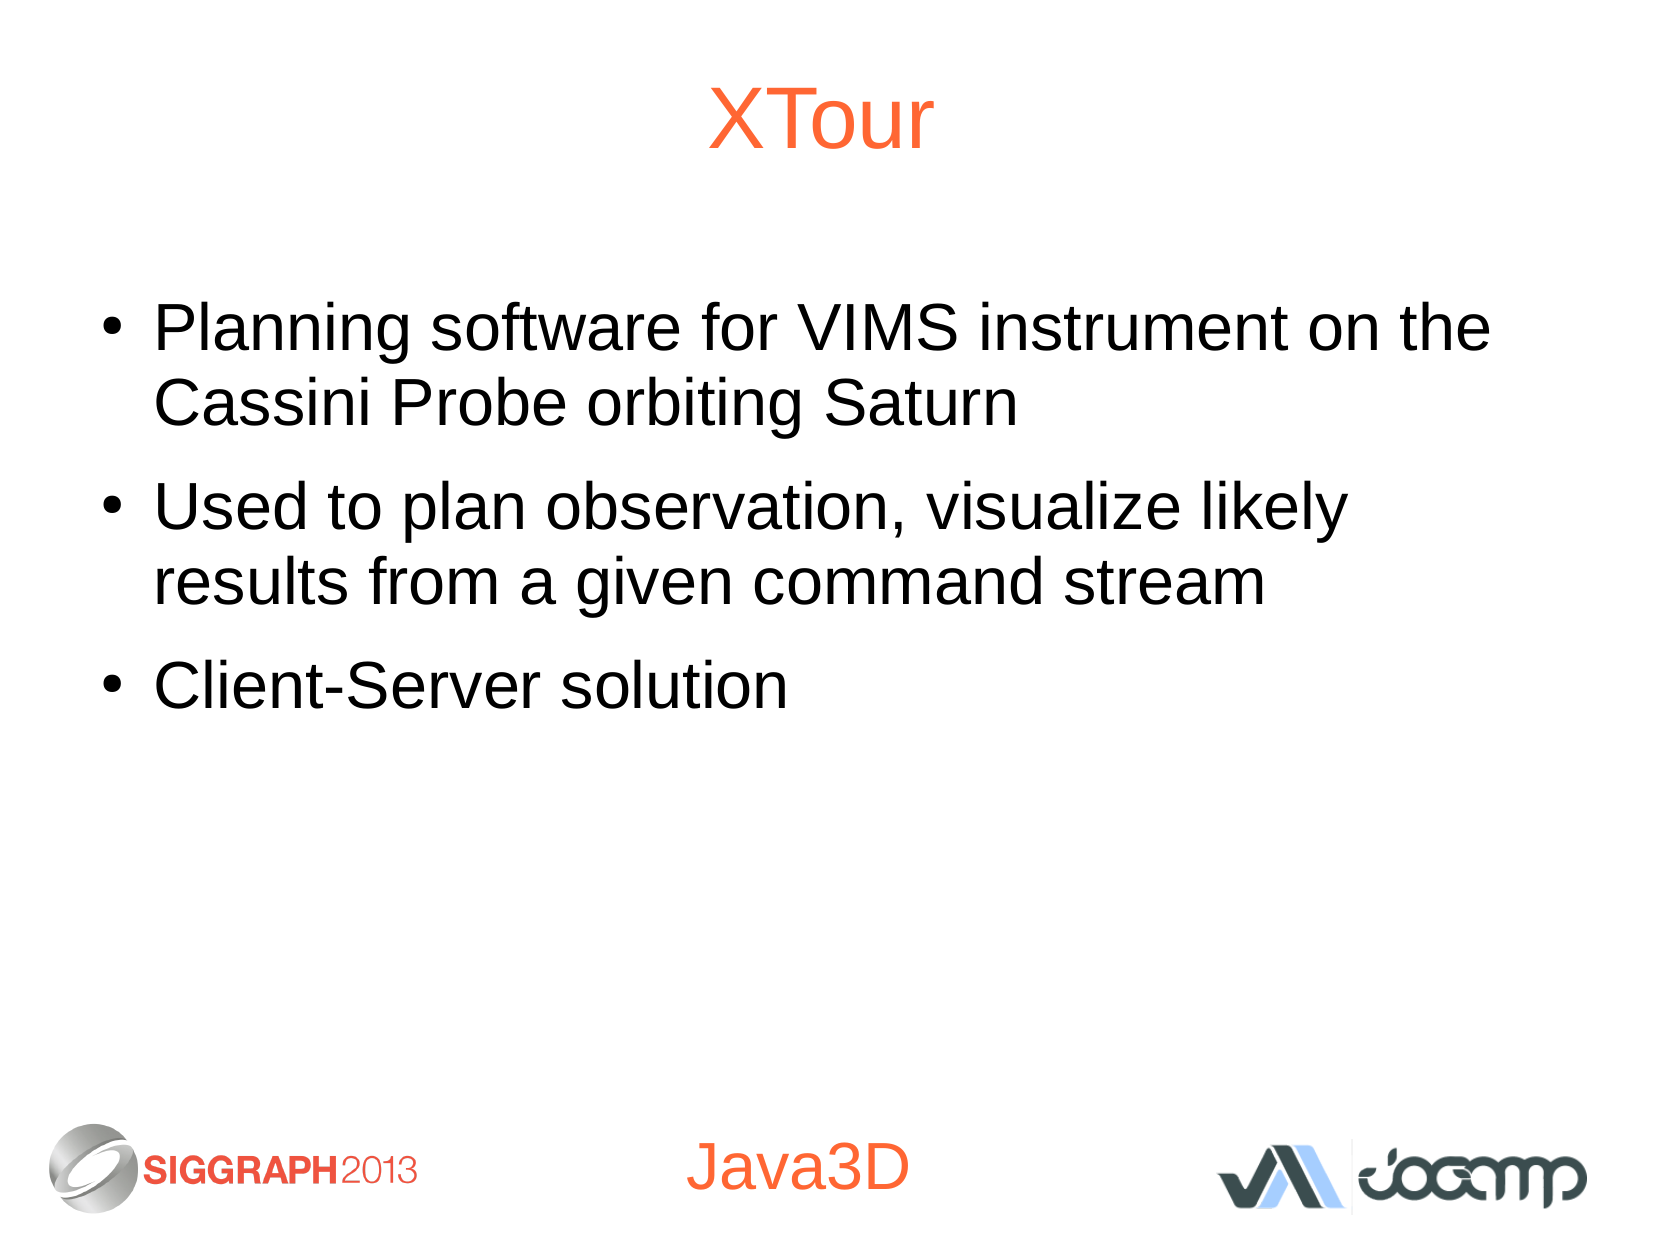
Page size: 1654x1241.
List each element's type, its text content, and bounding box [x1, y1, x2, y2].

picture [1215, 1139, 1587, 1215]
picture [45, 1122, 421, 1215]
list Planning software for VIMS instrument on the Cassini Probe orbiting Saturn Used to plan observation, visualize likely results from a given command stream Client-Server solution [82, 290, 1538, 1010]
text_box Java3D [653, 1117, 946, 1216]
title XTour [68, 49, 1576, 188]
